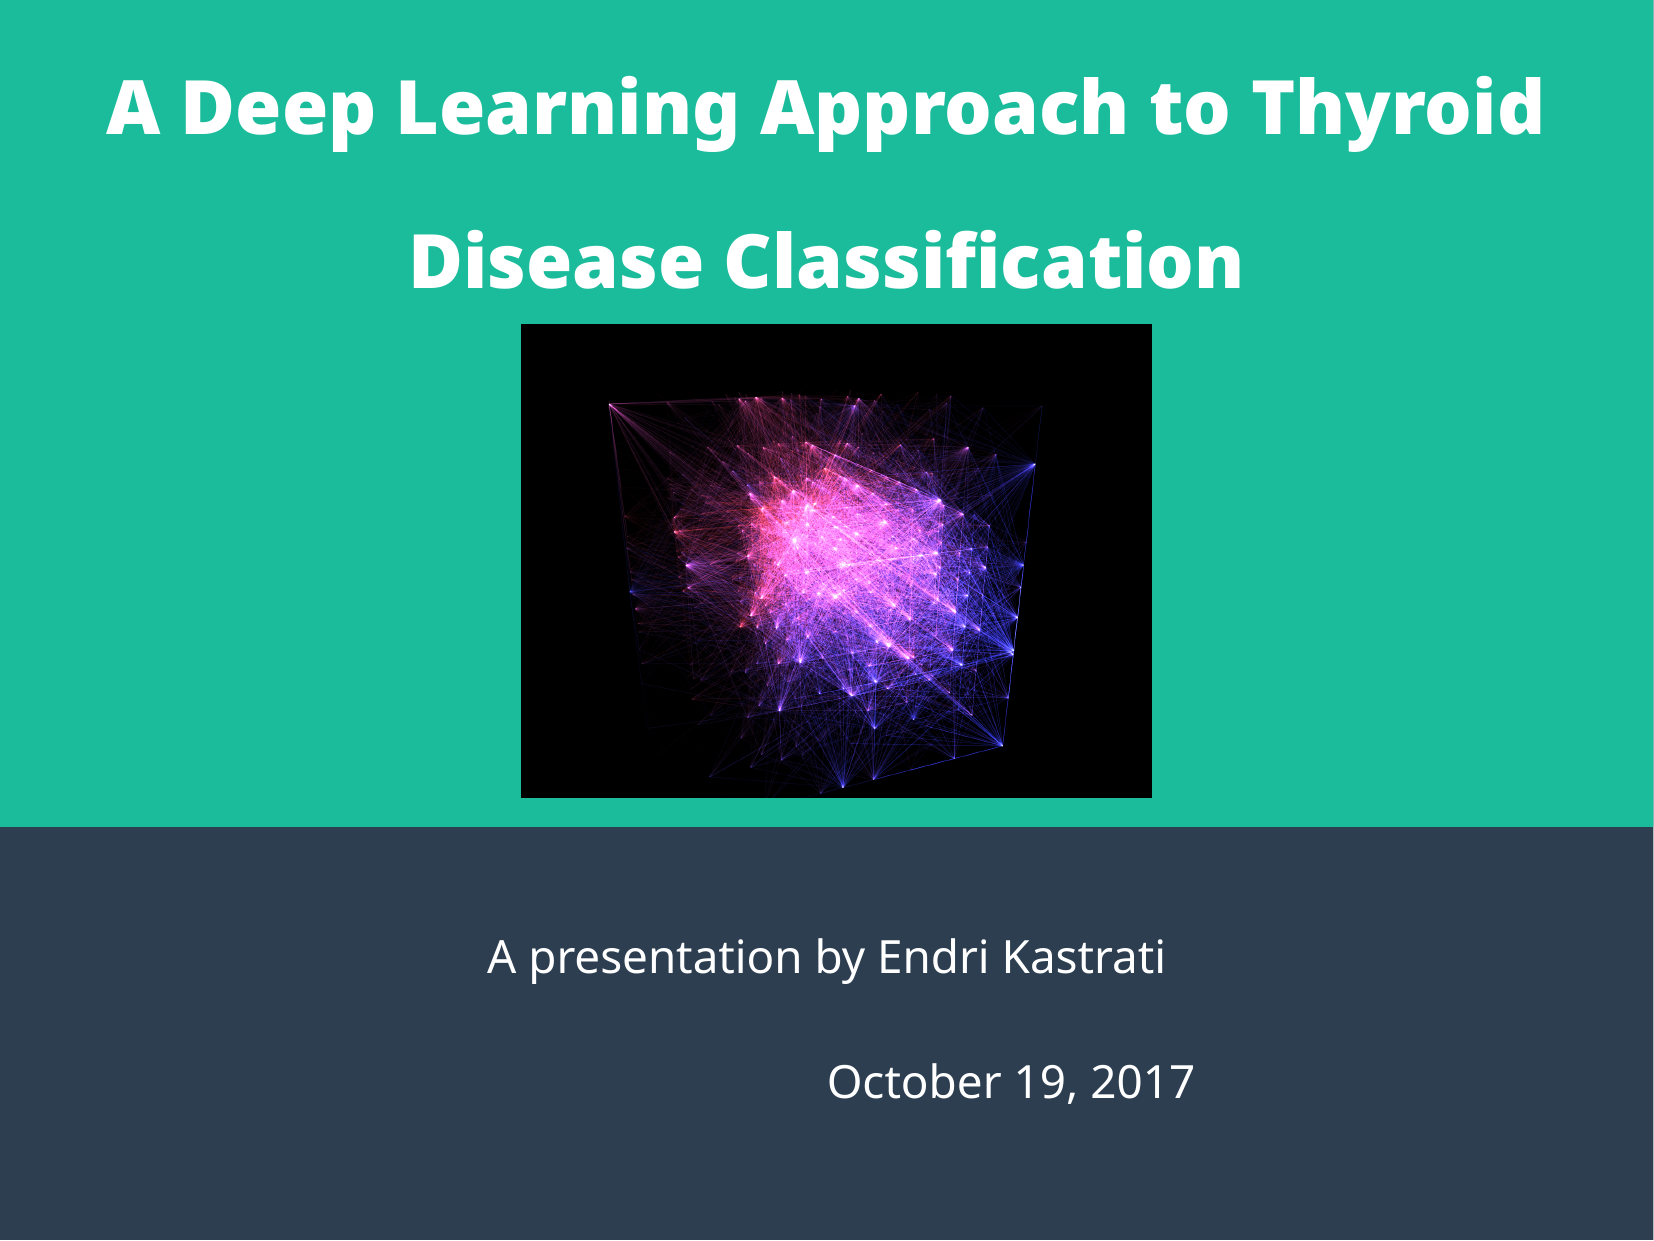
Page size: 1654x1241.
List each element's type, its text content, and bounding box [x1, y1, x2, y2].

title A Deep Learning Approach to Thyroid Disease Classification [59, 47, 1595, 266]
picture [521, 324, 1152, 798]
subtitle A presentation by Endri Kastrati October 19, 2017 [59, 856, 1595, 1182]
